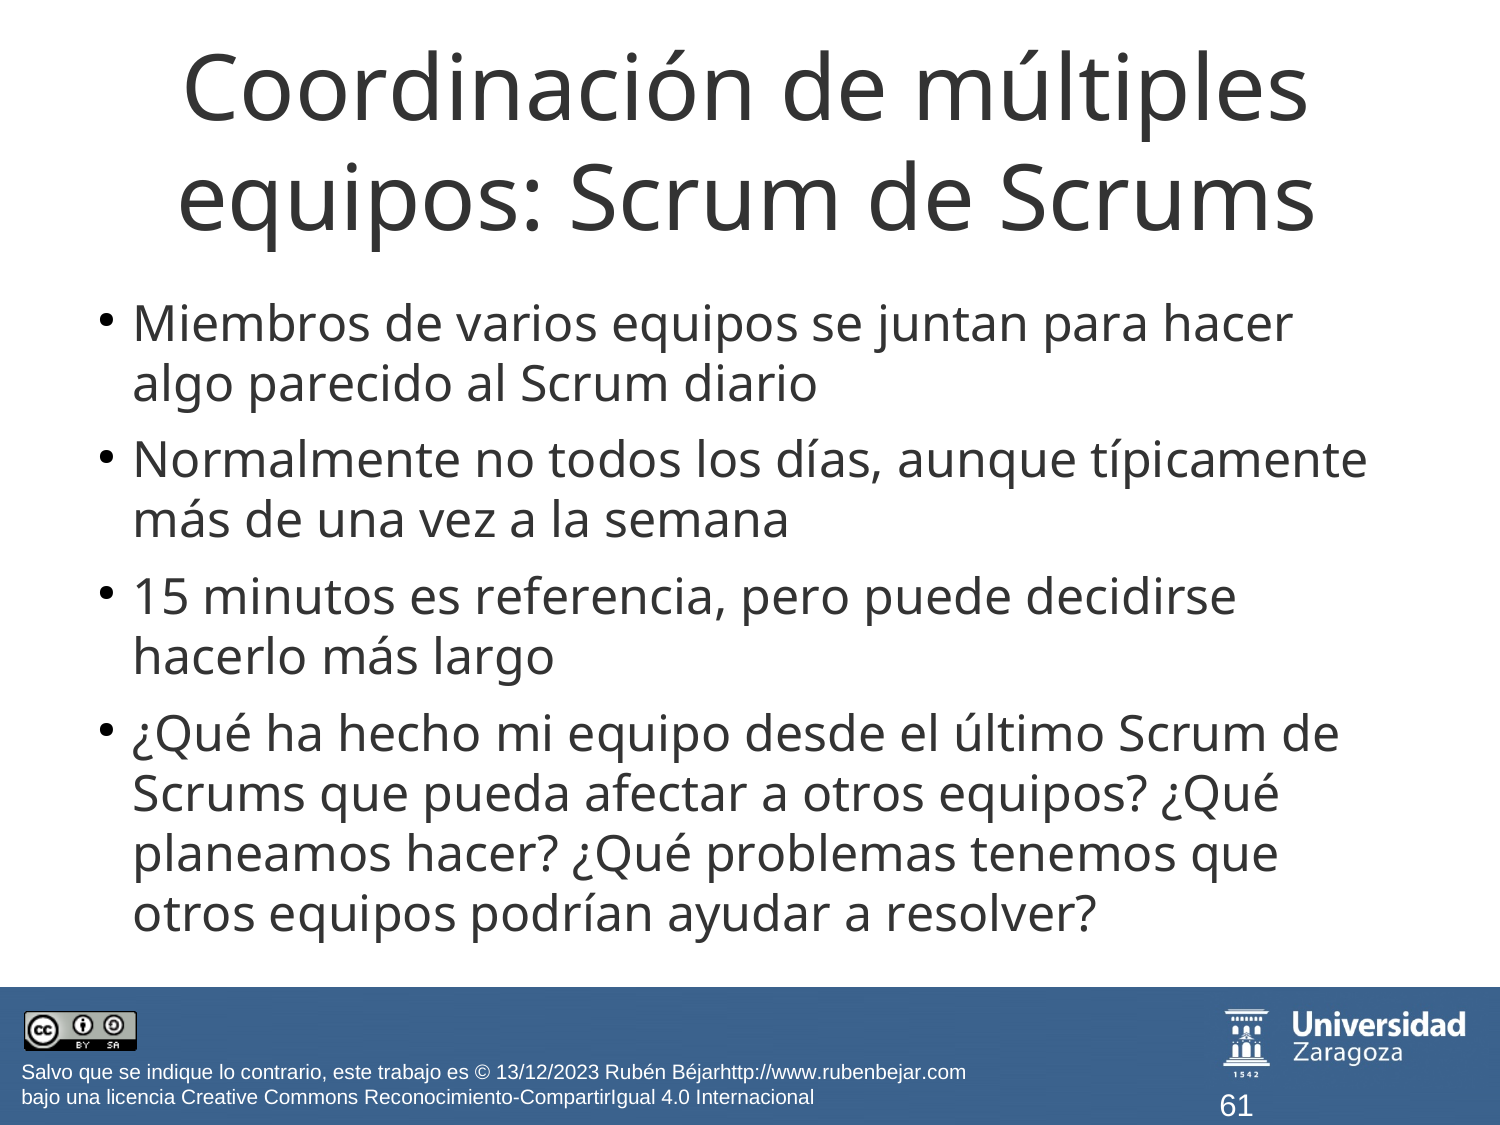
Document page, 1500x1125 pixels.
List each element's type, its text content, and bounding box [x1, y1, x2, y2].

picture [0, 987, 1500, 1125]
title Coordinación de múltiples equipos: Scrum de Scrums [74, 21, 1420, 257]
list Miembros de varios equipos se juntan para hacer algo parecido al Scrum diario Normalmente no todos los días, aunque típicamente más de una vez a la semana 15 minutos es referencia, pero puede decidirse hacerlo más largo ¿Qué ha hecho mi equipo desde el último Scrum de Scrums que pueda afectar a otros equipos? ¿Qué planeamos hacer? ¿Qué problemas tenemos que otros equipos podrían ayudar a resolver? [82, 283, 1418, 957]
